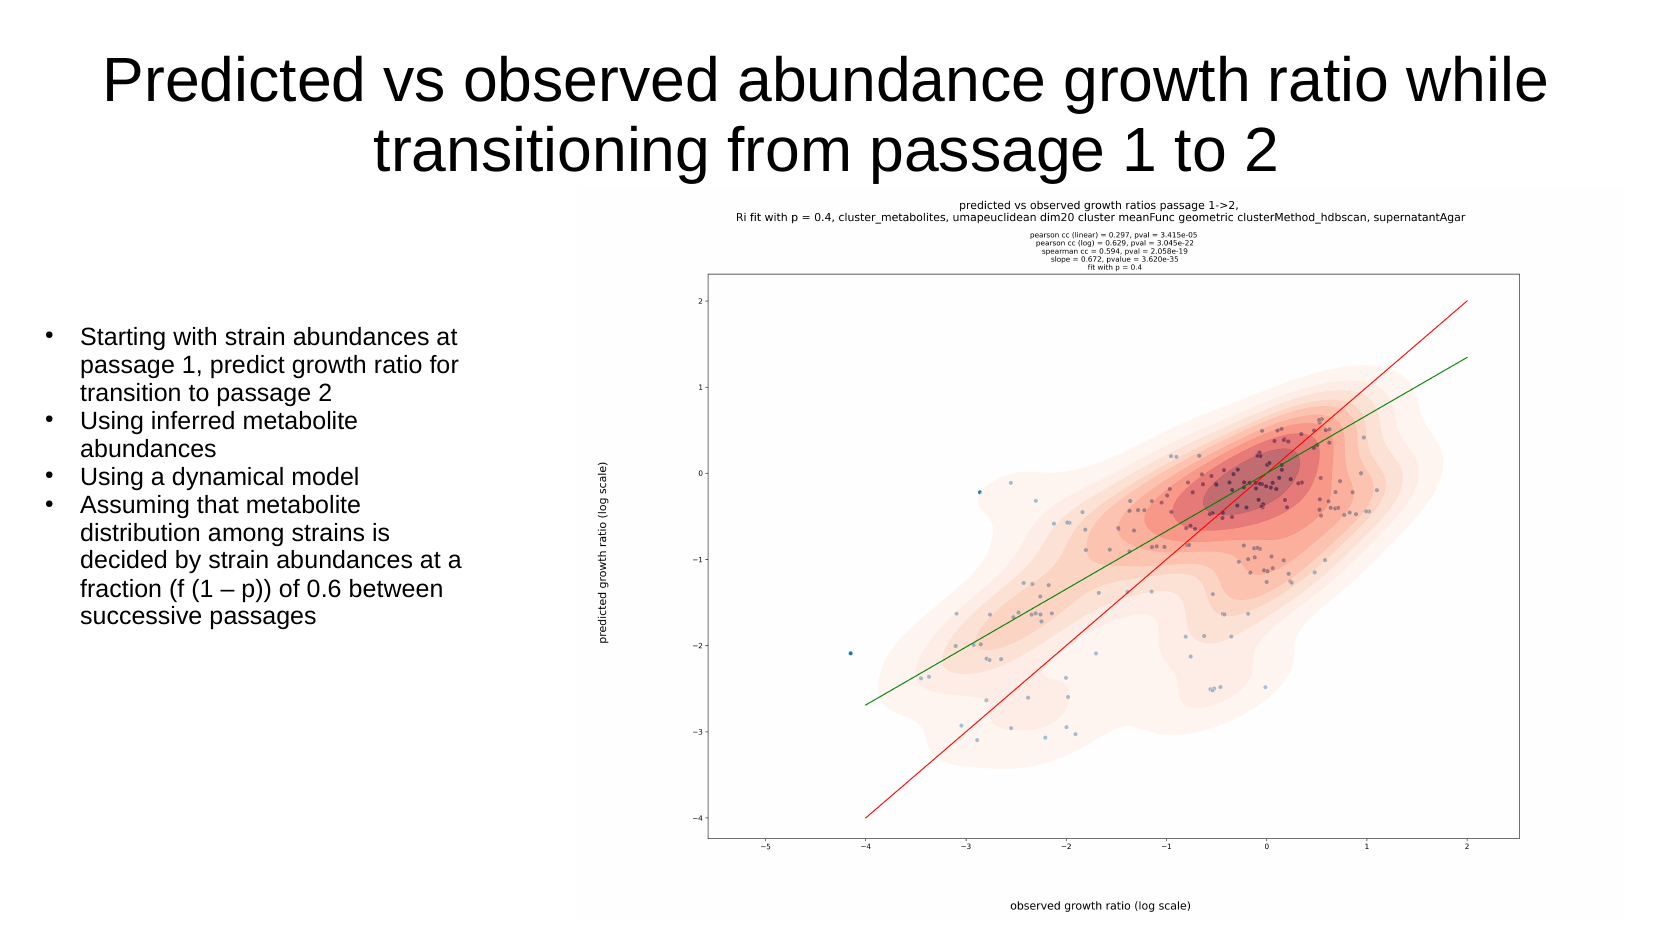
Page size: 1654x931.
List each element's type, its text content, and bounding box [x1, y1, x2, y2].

title Predicted vs observed abundance growth ratio while transitioning from passage 1 to 2 [82, 37, 1571, 193]
picture [577, 186, 1624, 919]
text_box Starting with strain abundances at passage 1, predict growth ratio for transition to passage 2 Using inferred metabolite abundances Using a dynamical model Assuming that metabolite distribution among strains is decided by strain abundances at a fraction (f (1 – p)) of 0.6 between successive passages [30, 315, 491, 661]
